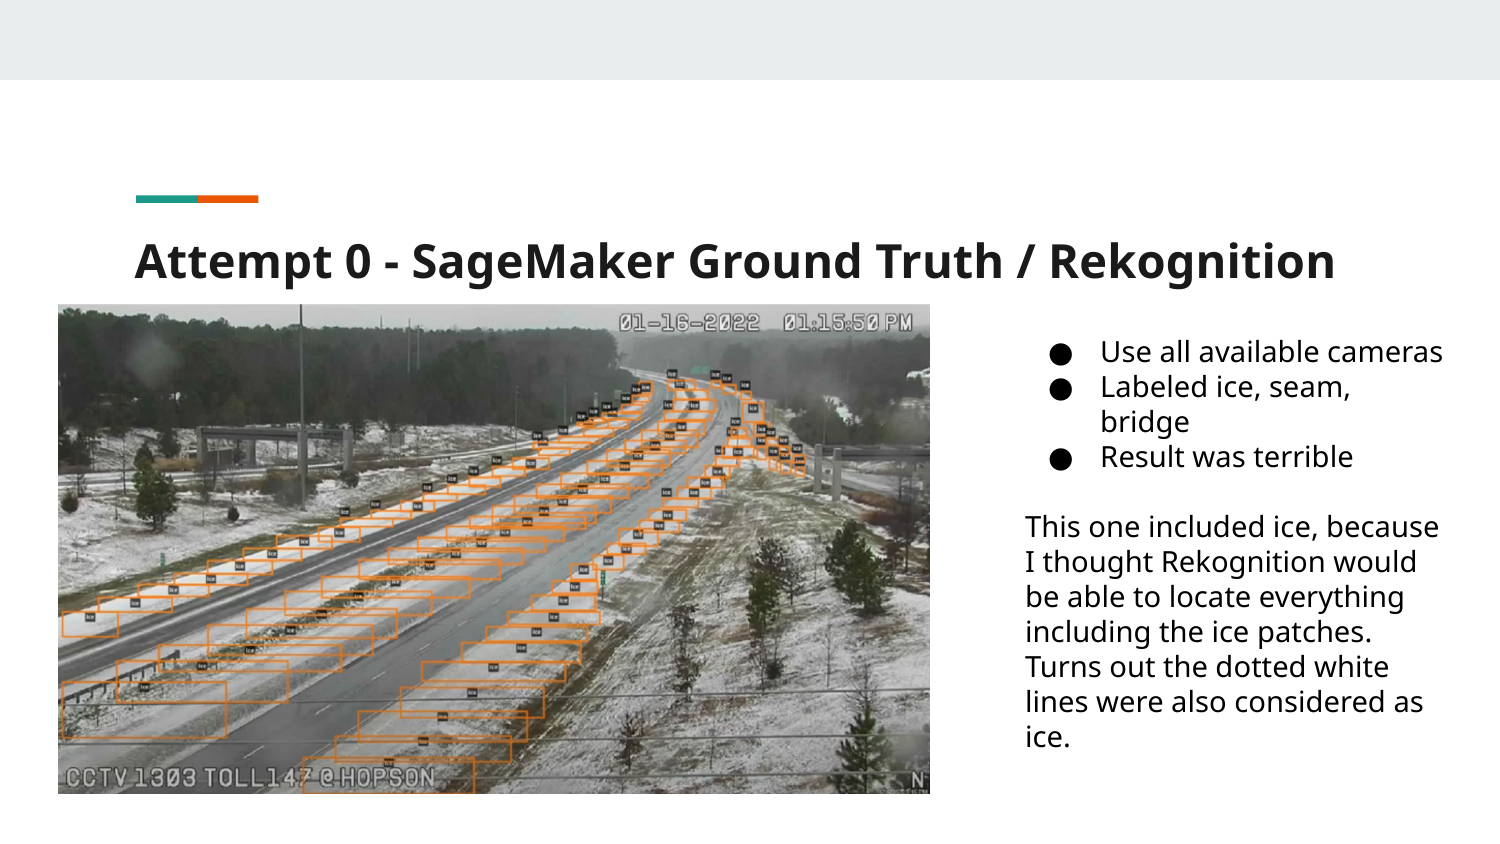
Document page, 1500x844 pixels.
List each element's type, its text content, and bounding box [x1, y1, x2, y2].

title Attempt 0 - SageMaker Ground Truth / Rekognition [119, 216, 1444, 305]
text_box Use all available cameras Labeled ice, seam, bridge Result was terrible This one included ice, because I thought Rekognition would be able to locate everything including the ice patches. Turns out the dotted white lines were also considered as ice. [1010, 318, 1464, 769]
picture [58, 304, 930, 794]
